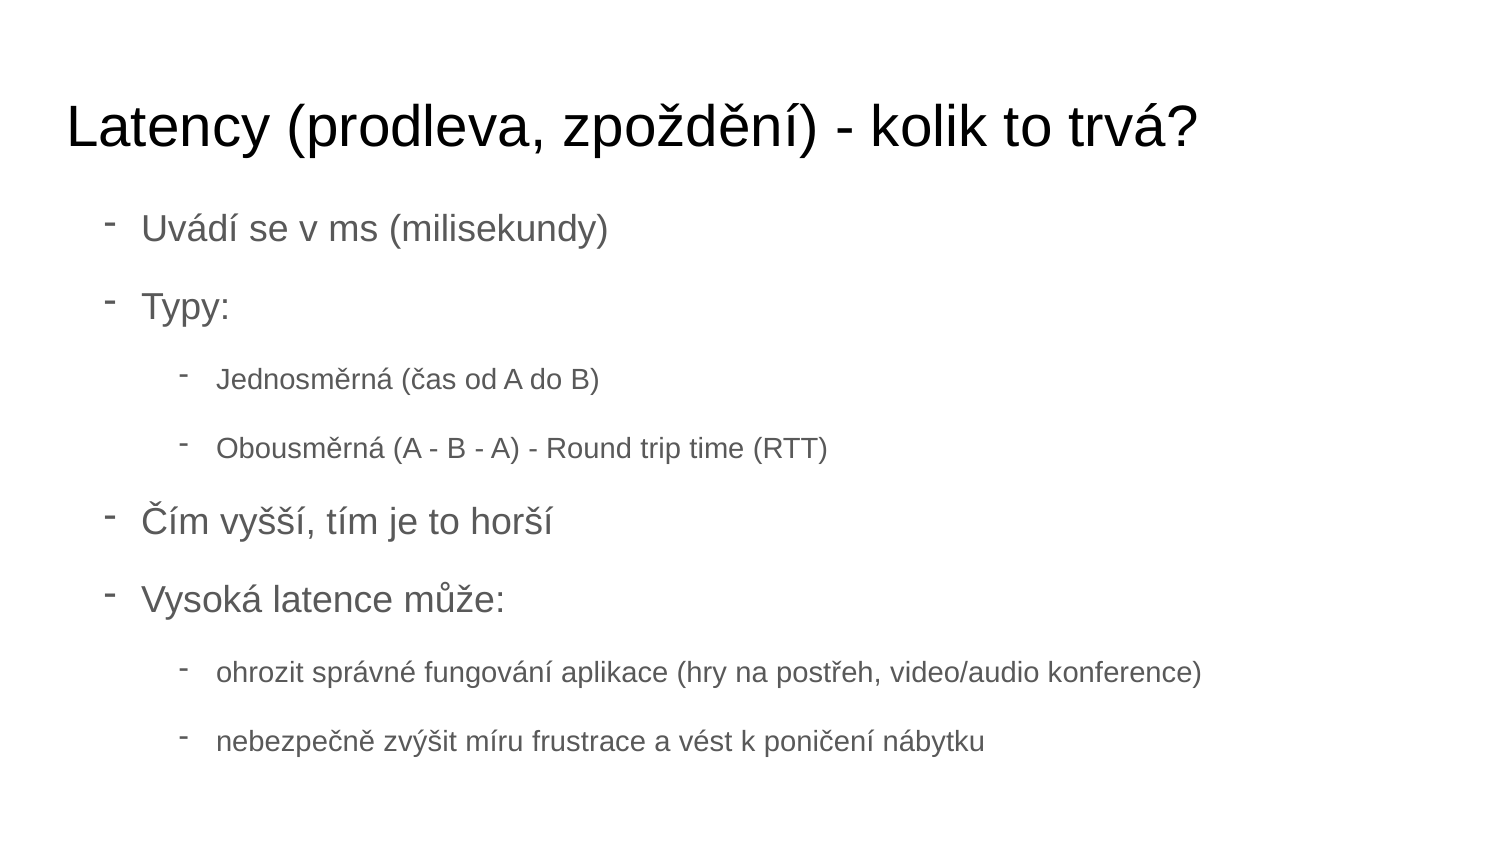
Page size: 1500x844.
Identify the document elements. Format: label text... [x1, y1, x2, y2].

list Uvádí se v ms (milisekundy) Typy: Jednosměrná (čas od A do B) Obousměrná (A - B - A) - Round trip time (RTT) Čím vyšší, tím je to horší Vysoká latence může: ohrozit správné fungování aplikace (hry na postřeh, video/audio konference) nebezpečně zvýšit míru frustrace a vést k poničení nábytku [51, 189, 1449, 750]
title Latency (prodleva, zpoždění) - kolik to trvá? [51, 72, 1449, 167]
